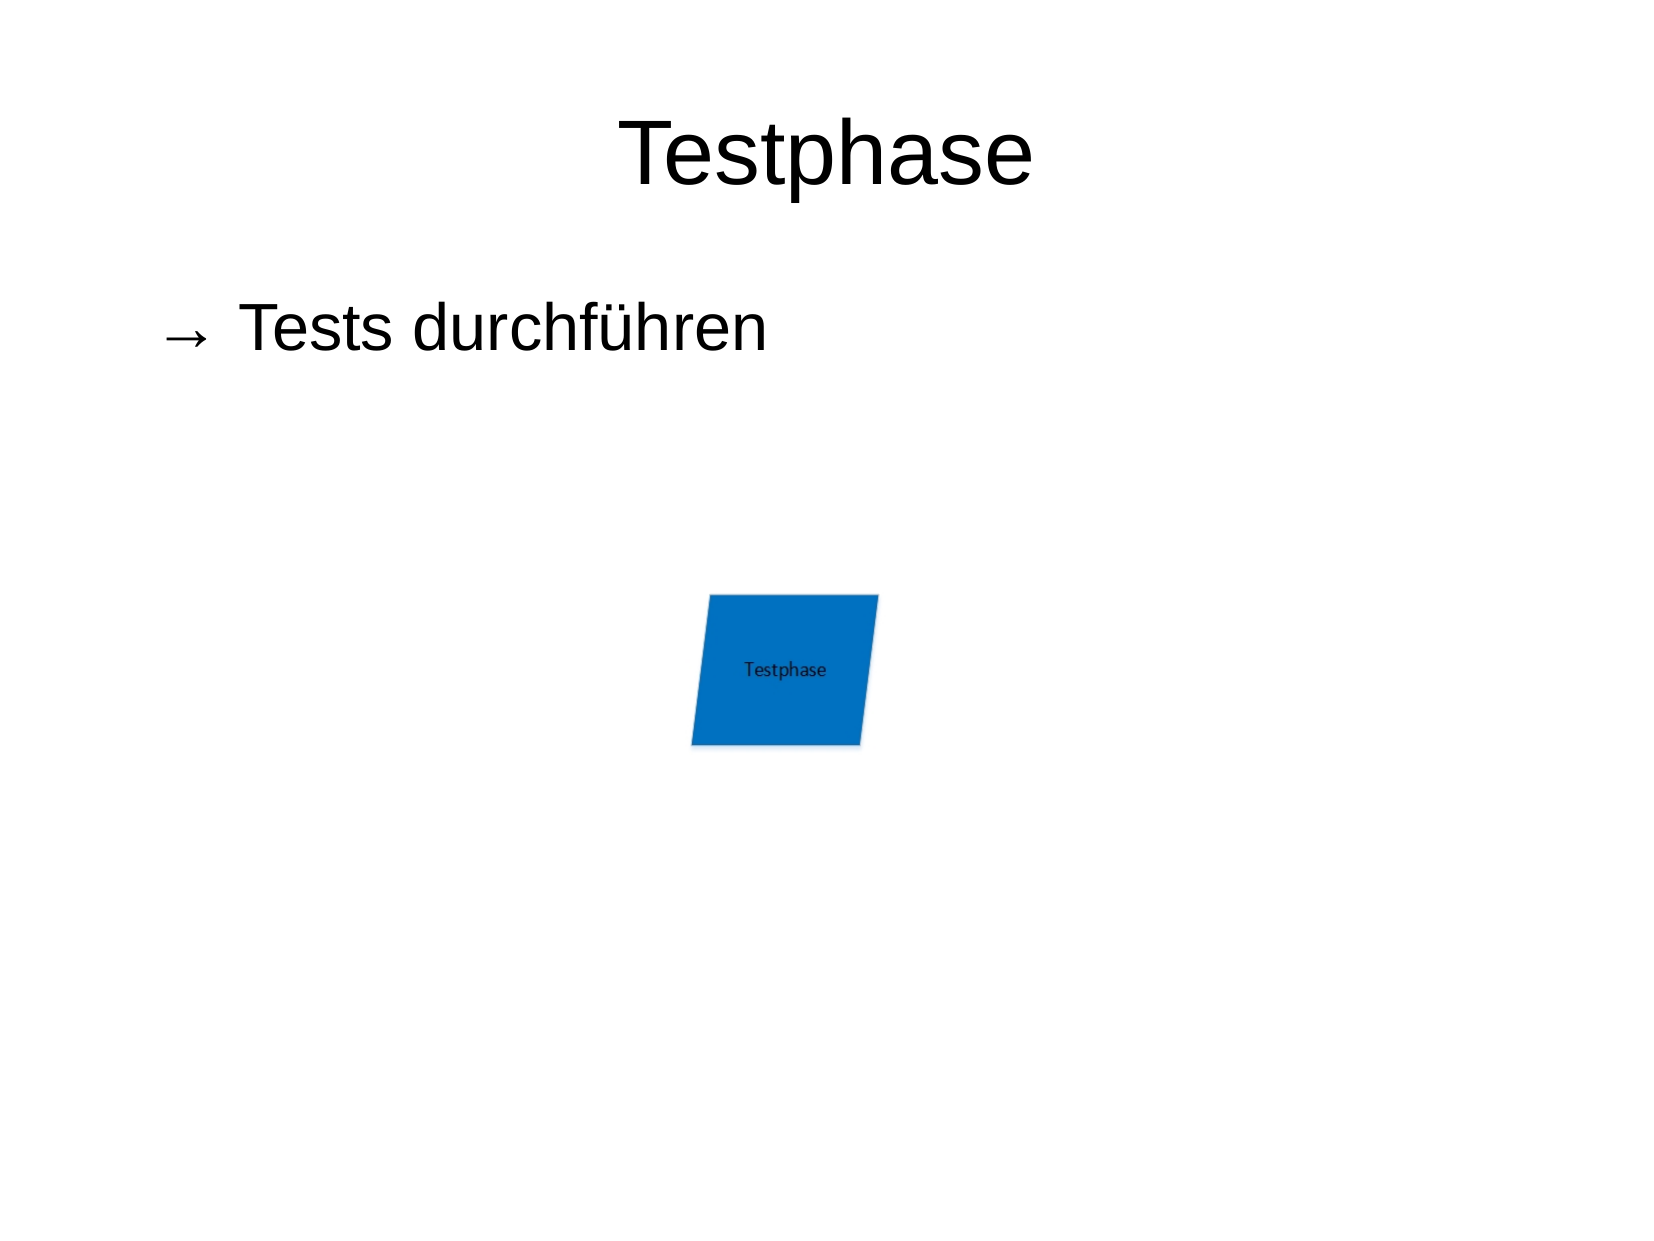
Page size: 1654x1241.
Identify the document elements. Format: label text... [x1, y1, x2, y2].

title Testphase [82, 49, 1571, 257]
list → Tests durchführen [82, 290, 1571, 1109]
picture [685, 591, 886, 756]
